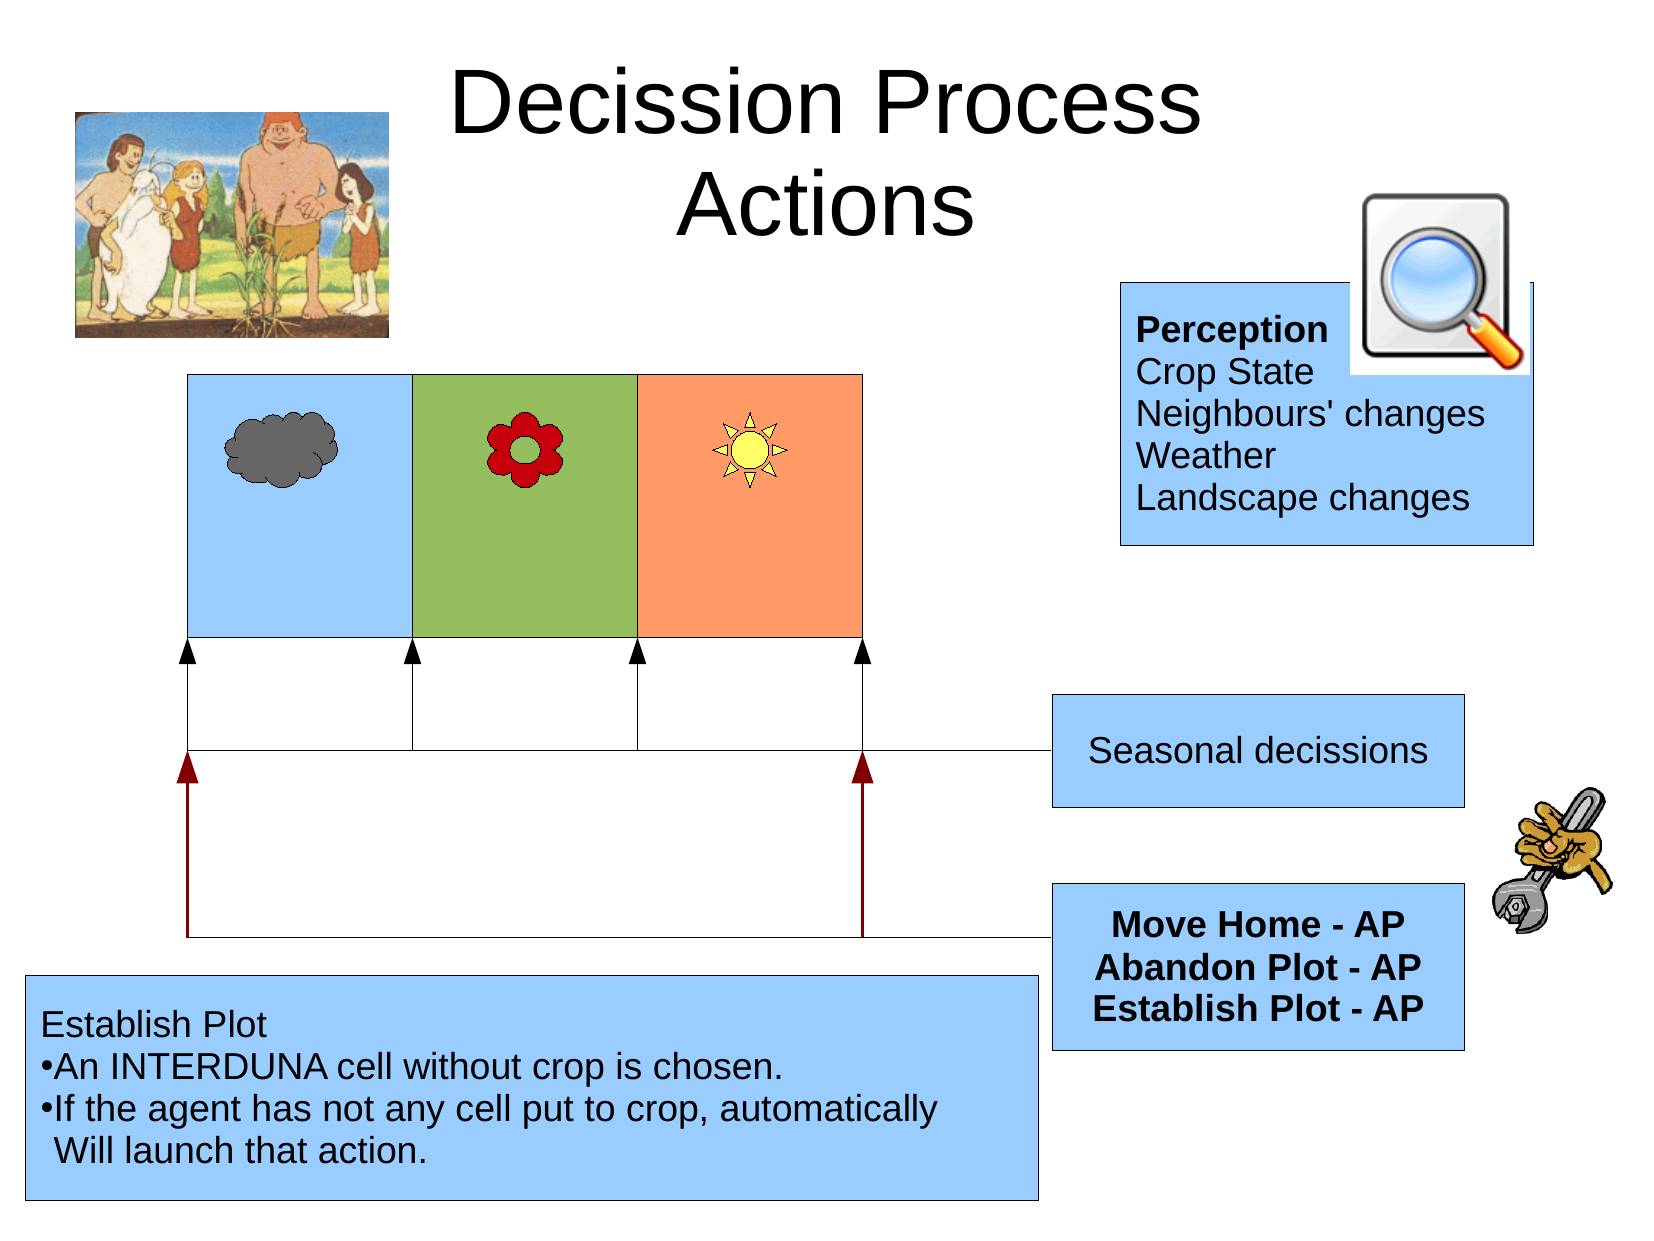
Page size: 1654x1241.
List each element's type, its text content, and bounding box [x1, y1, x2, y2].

text_box Seasonal decissions [1052, 694, 1465, 808]
text_box Perception Crop State Neighbours' changes Weather Landscape changes [1120, 282, 1534, 546]
title Decission Process Actions [82, 49, 1571, 257]
text_box Move Home - AP Abandon Plot - AP Establish Plot - AP [1052, 883, 1465, 1051]
text_box [187, 374, 863, 638]
picture [1492, 787, 1613, 934]
picture [75, 112, 389, 338]
picture [1350, 181, 1530, 376]
text_box Establish Plot An INTERDUNA cell without crop is chosen. If the agent has not any cell put to crop, automatically Will launch that action. [25, 975, 1039, 1201]
